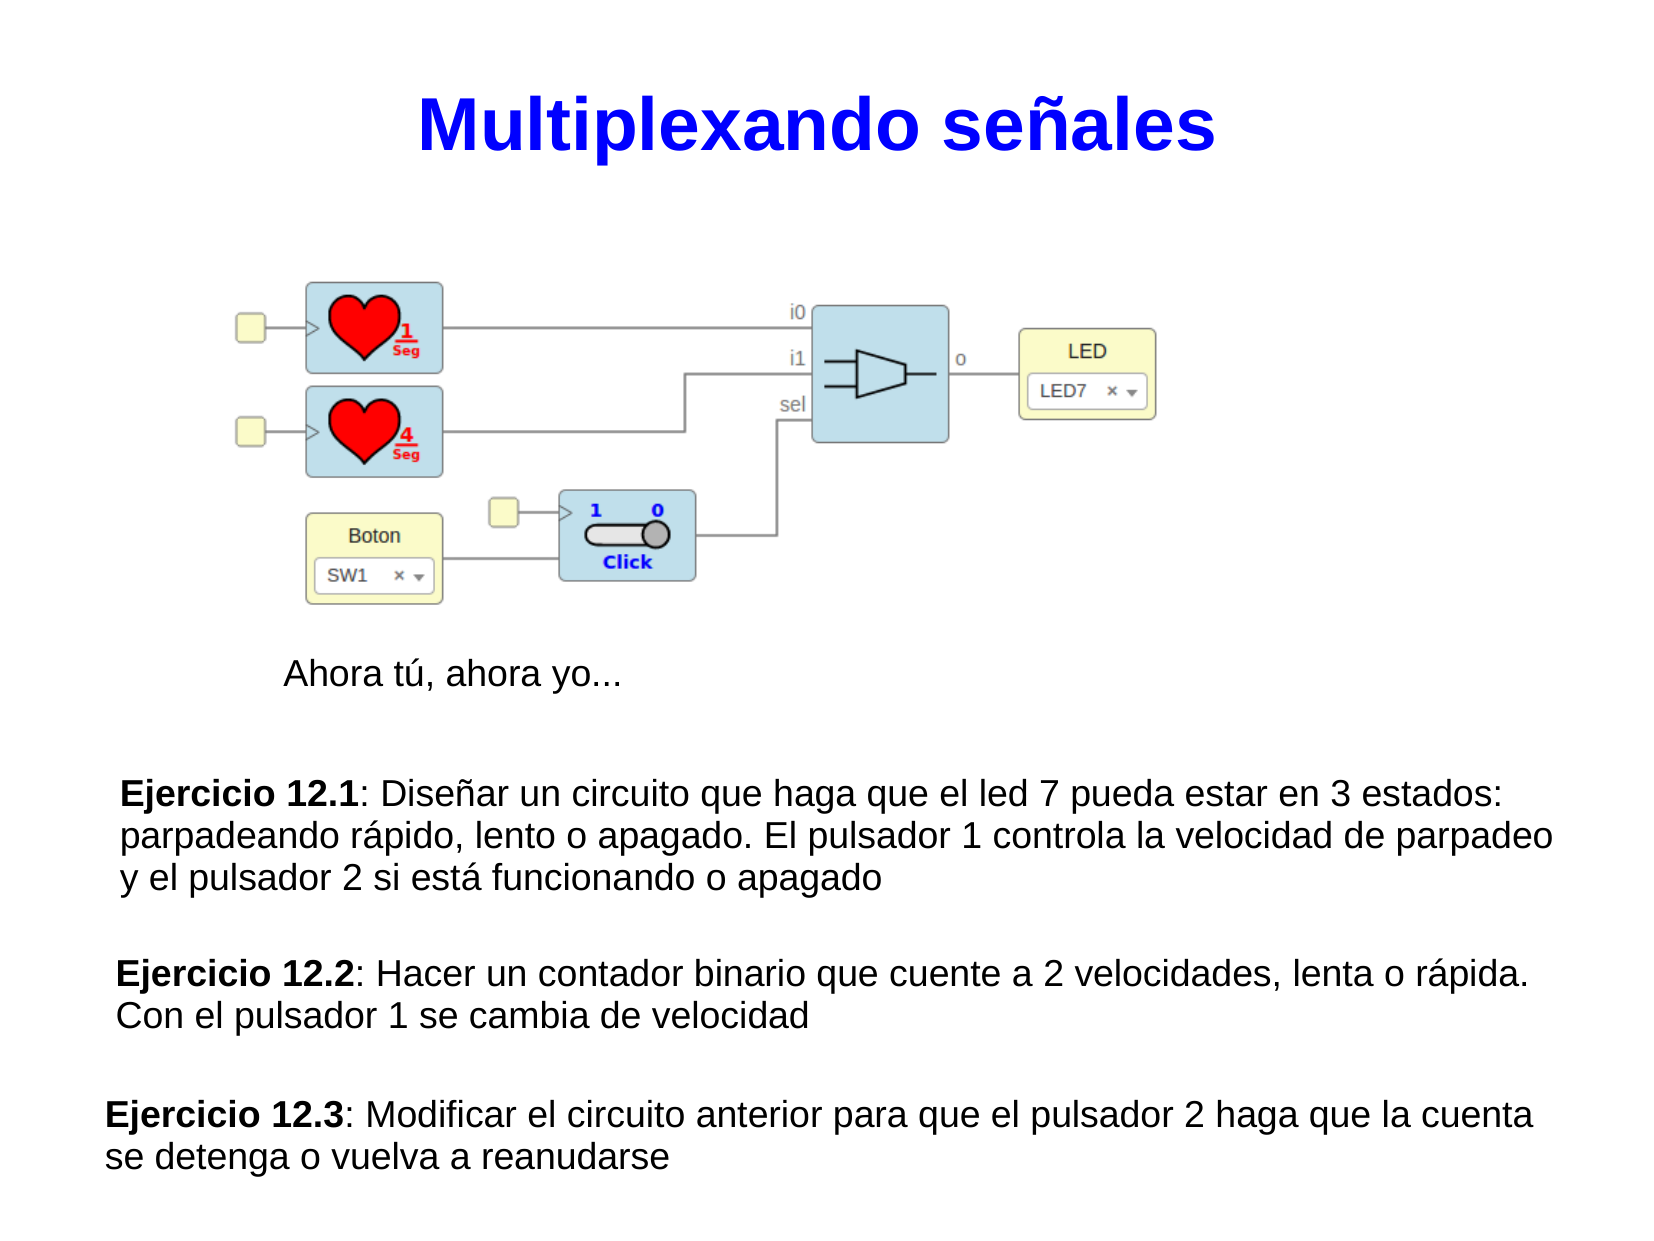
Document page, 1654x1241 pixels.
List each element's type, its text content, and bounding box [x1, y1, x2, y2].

text_box Ejercicio 12.1: Diseñar un circuito que haga que el led 7 pueda estar en 3 estados: parpadeando rápido, lento o apagado. El pulsador 1 controla la velocidad de parpadeo y el pulsador 2 si está funcionando o apagado [105, 765, 1569, 906]
text_box Multiplexando señales [90, 75, 1546, 174]
text_box Ejercicio 12.3: Modificar el circuito anterior para que el pulsador 2 haga que la cuenta se detenga o vuelva a reanudarse [90, 1086, 1549, 1186]
text_box Ahora tú, ahora yo... [268, 645, 638, 702]
picture [228, 269, 1171, 615]
text_box Ejercicio 12.2: Hacer un contador binario que cuente a 2 velocidades, lenta o rápida. Con el pulsador 1 se cambia de velocidad [100, 945, 1546, 1044]
